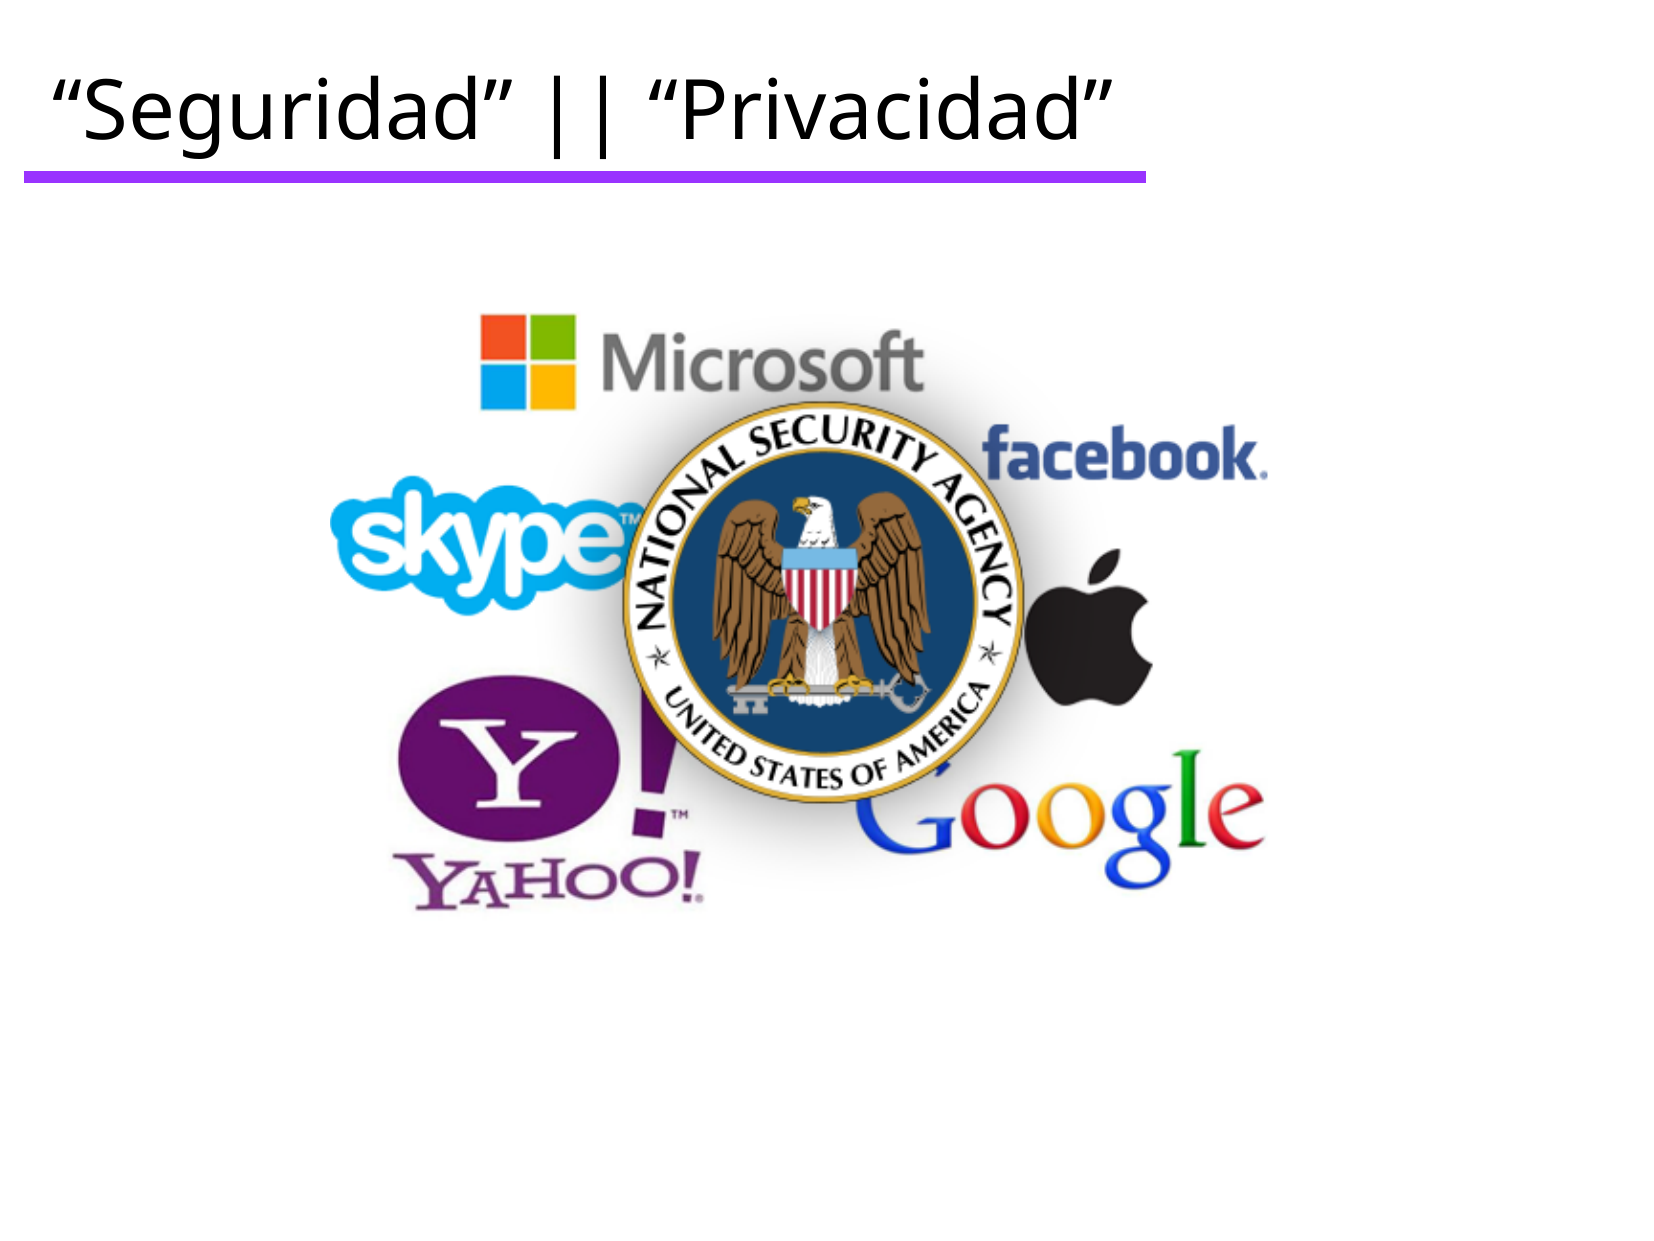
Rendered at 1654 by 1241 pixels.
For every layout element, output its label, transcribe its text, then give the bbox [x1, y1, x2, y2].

title “Seguridad” || “Privacidad” [0, 0, 1418, 215]
text_box [34, 248, 1619, 924]
picture [330, 262, 1287, 1028]
